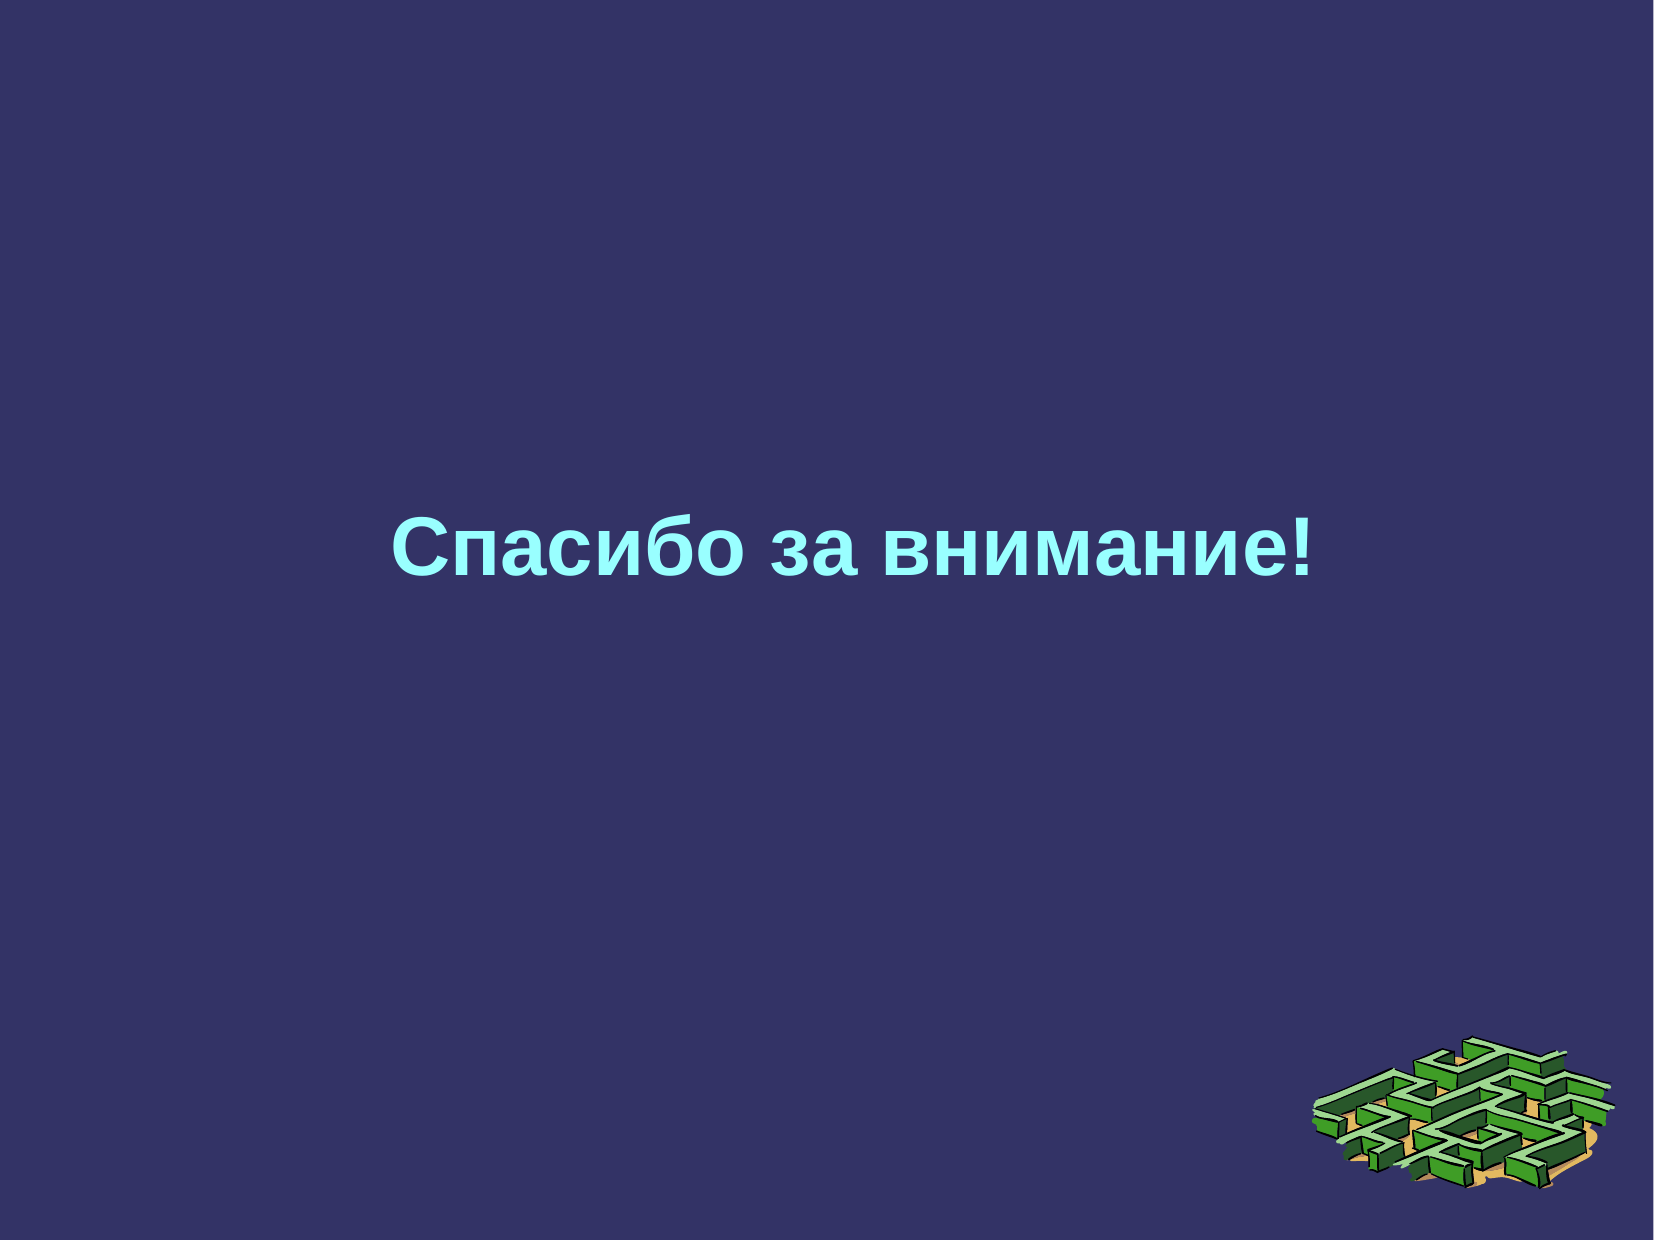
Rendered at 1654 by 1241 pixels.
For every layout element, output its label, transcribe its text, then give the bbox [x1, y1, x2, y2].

title Спасибо за внимание! [147, 442, 1560, 650]
